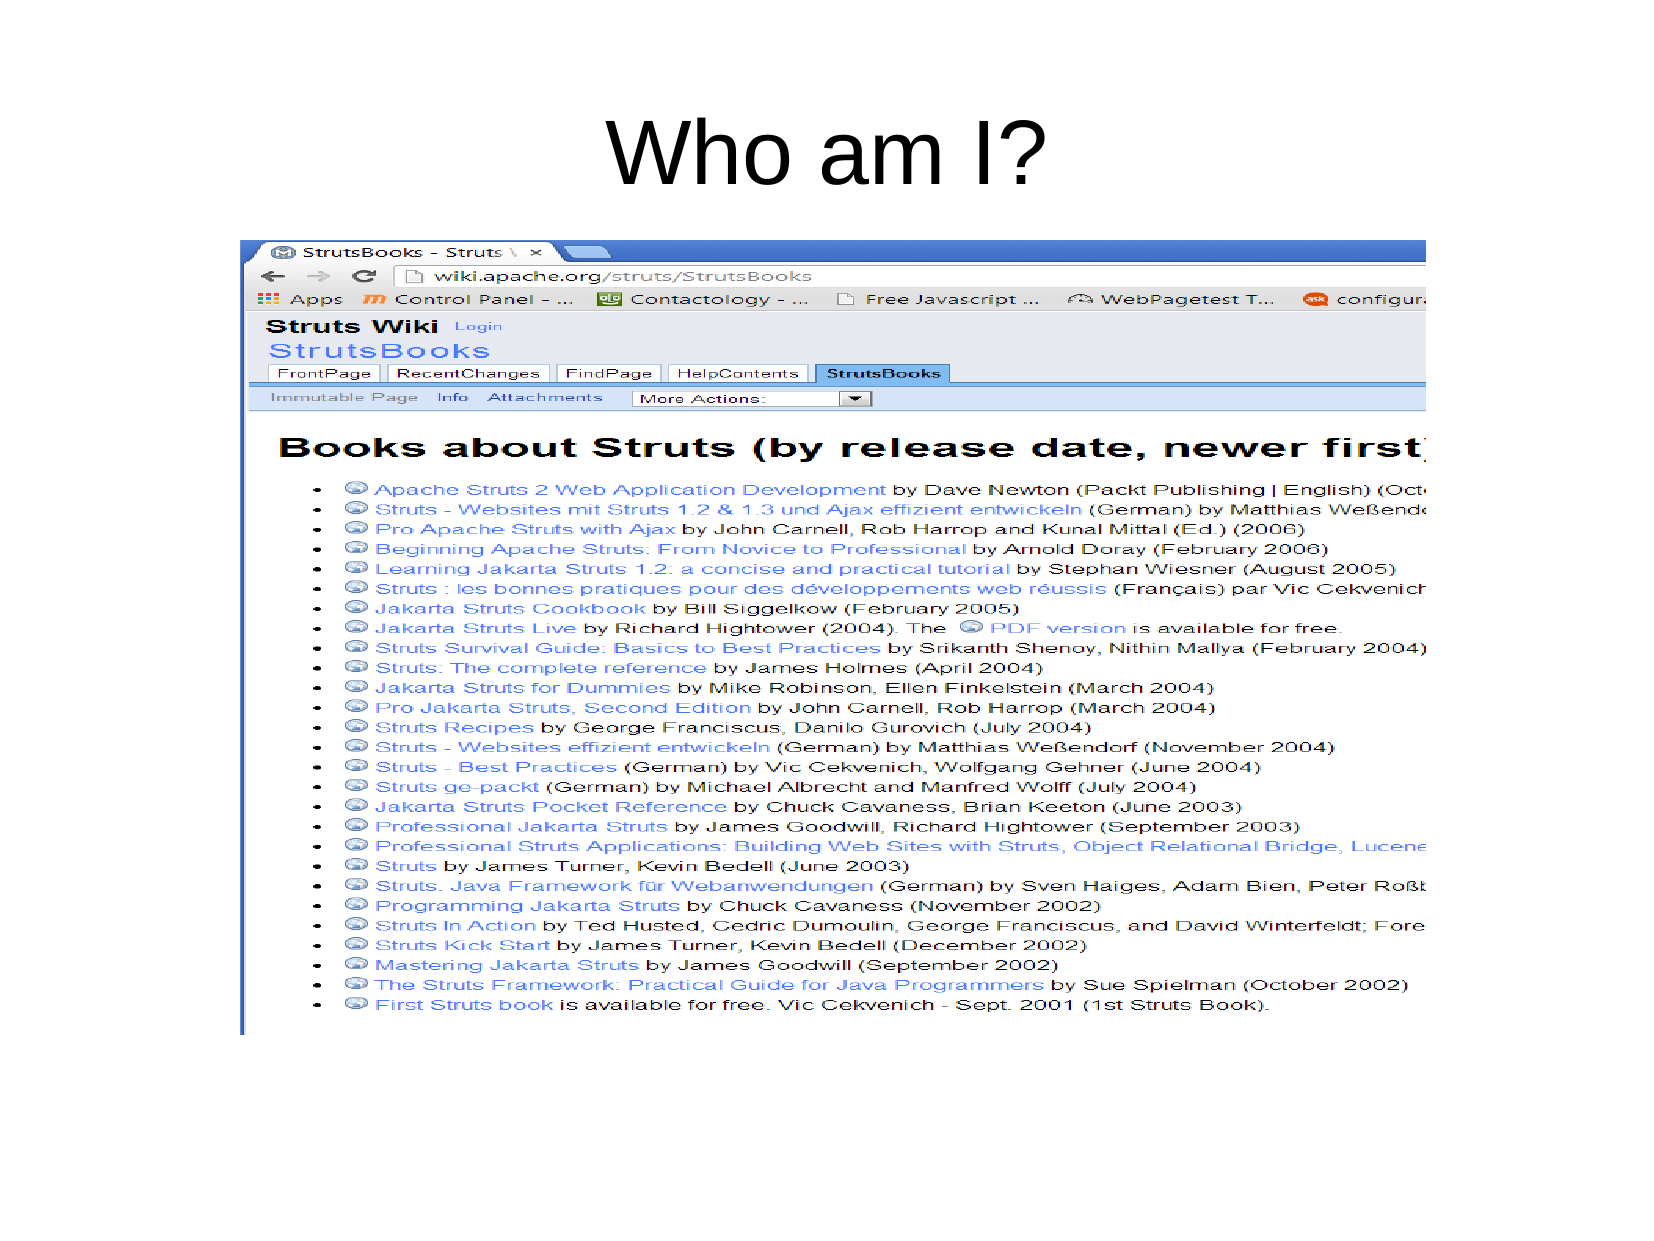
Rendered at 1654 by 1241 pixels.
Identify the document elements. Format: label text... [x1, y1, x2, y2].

picture [240, 240, 1426, 1036]
title Who am I? [82, 49, 1571, 257]
